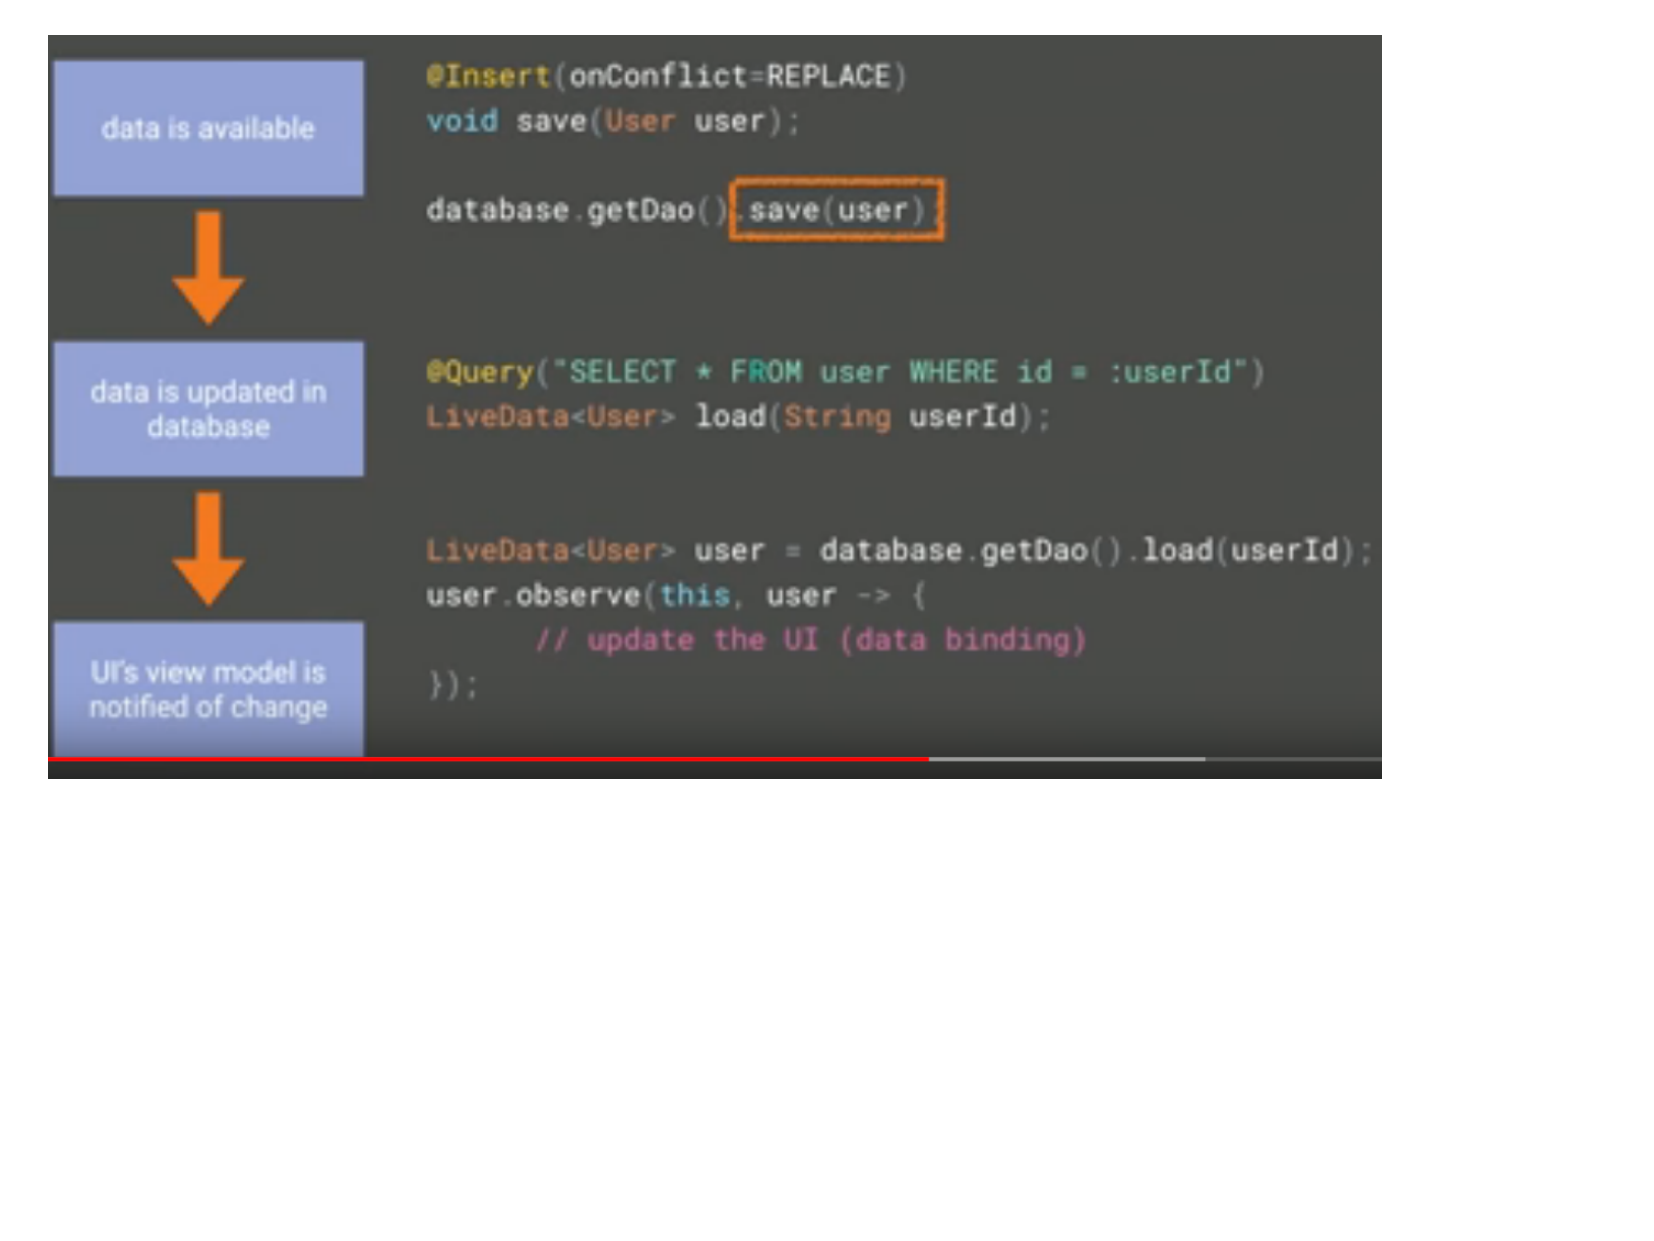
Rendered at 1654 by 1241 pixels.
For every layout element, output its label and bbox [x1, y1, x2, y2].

picture [48, 35, 1382, 779]
